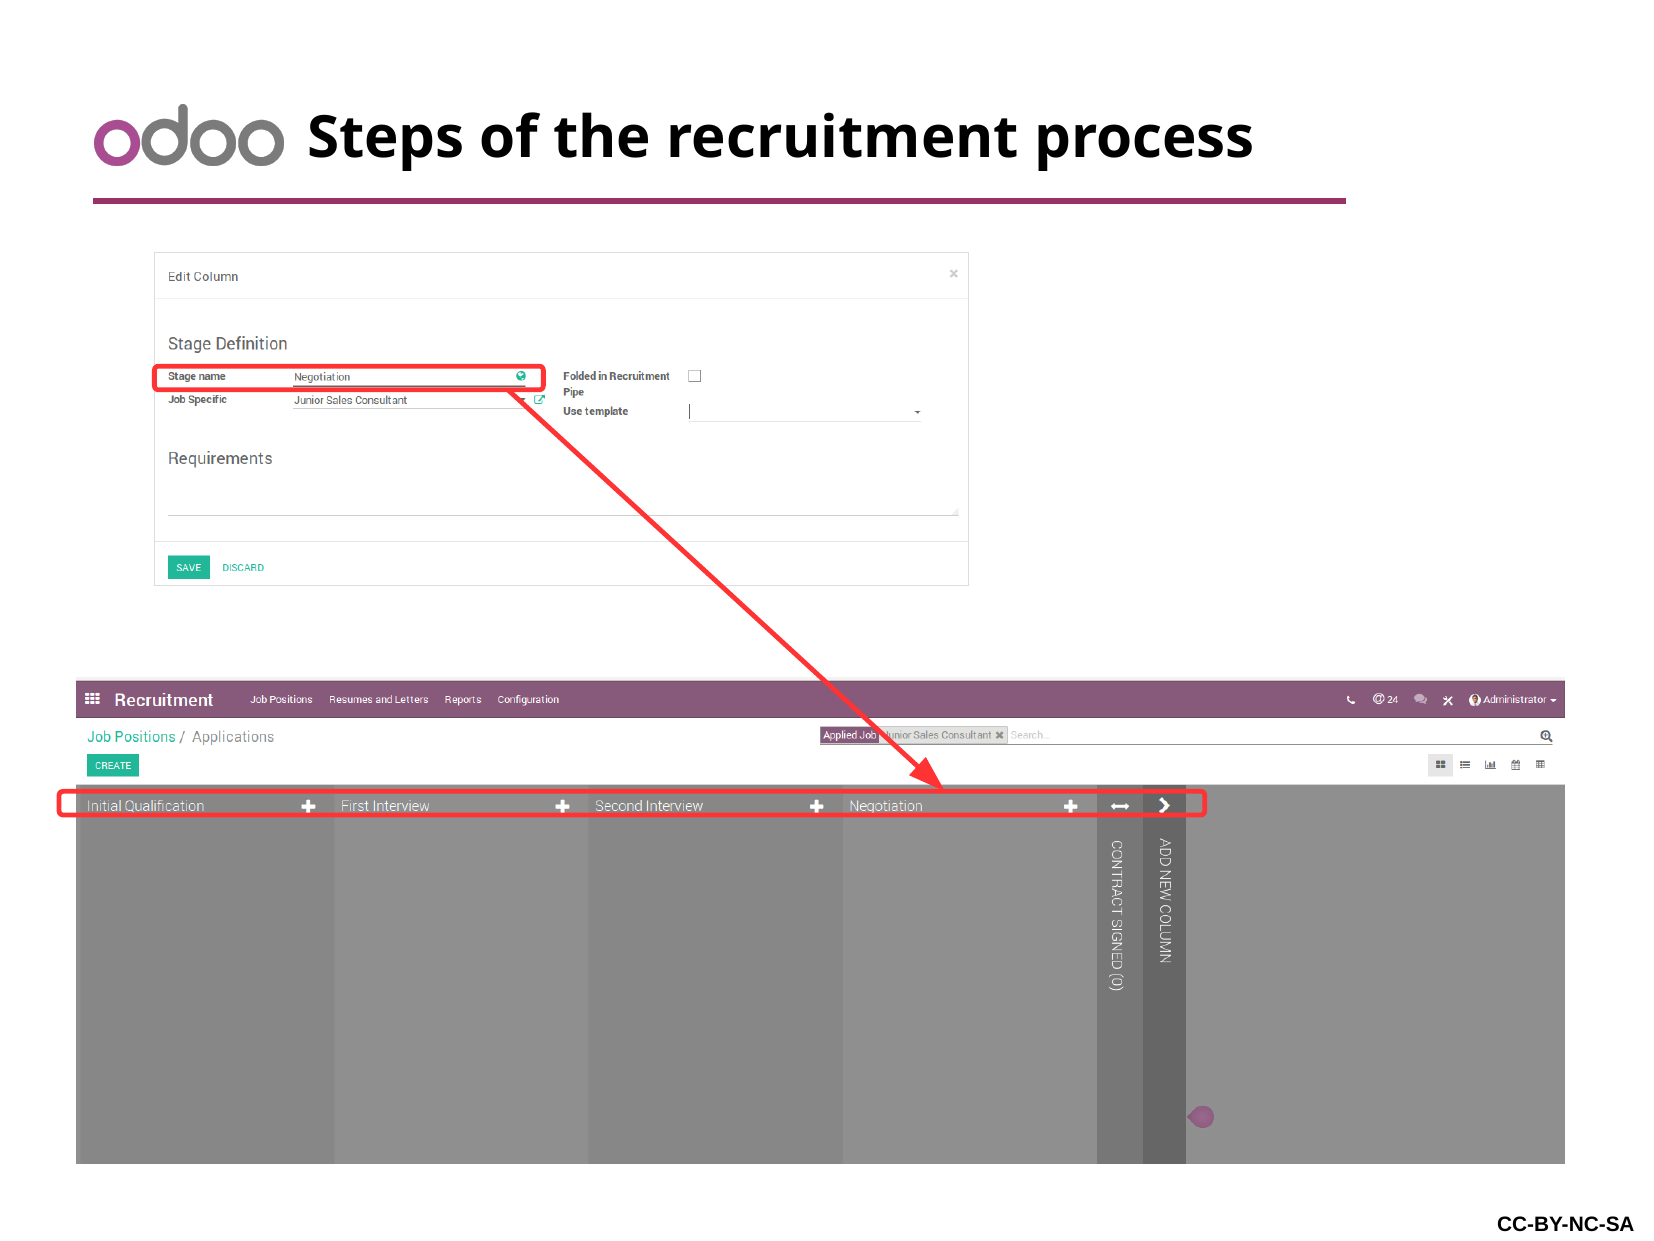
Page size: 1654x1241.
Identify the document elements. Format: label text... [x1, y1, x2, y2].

picture [76, 677, 1565, 1164]
picture [76, 677, 941, 791]
picture [154, 252, 969, 586]
picture [154, 388, 716, 586]
title Steps of the recruitment process [307, 31, 1570, 239]
picture [94, 104, 284, 166]
text_box CC-BY-NC-SA [1482, 1204, 1654, 1241]
text_box [154, 366, 544, 390]
text_box [59, 791, 1205, 816]
